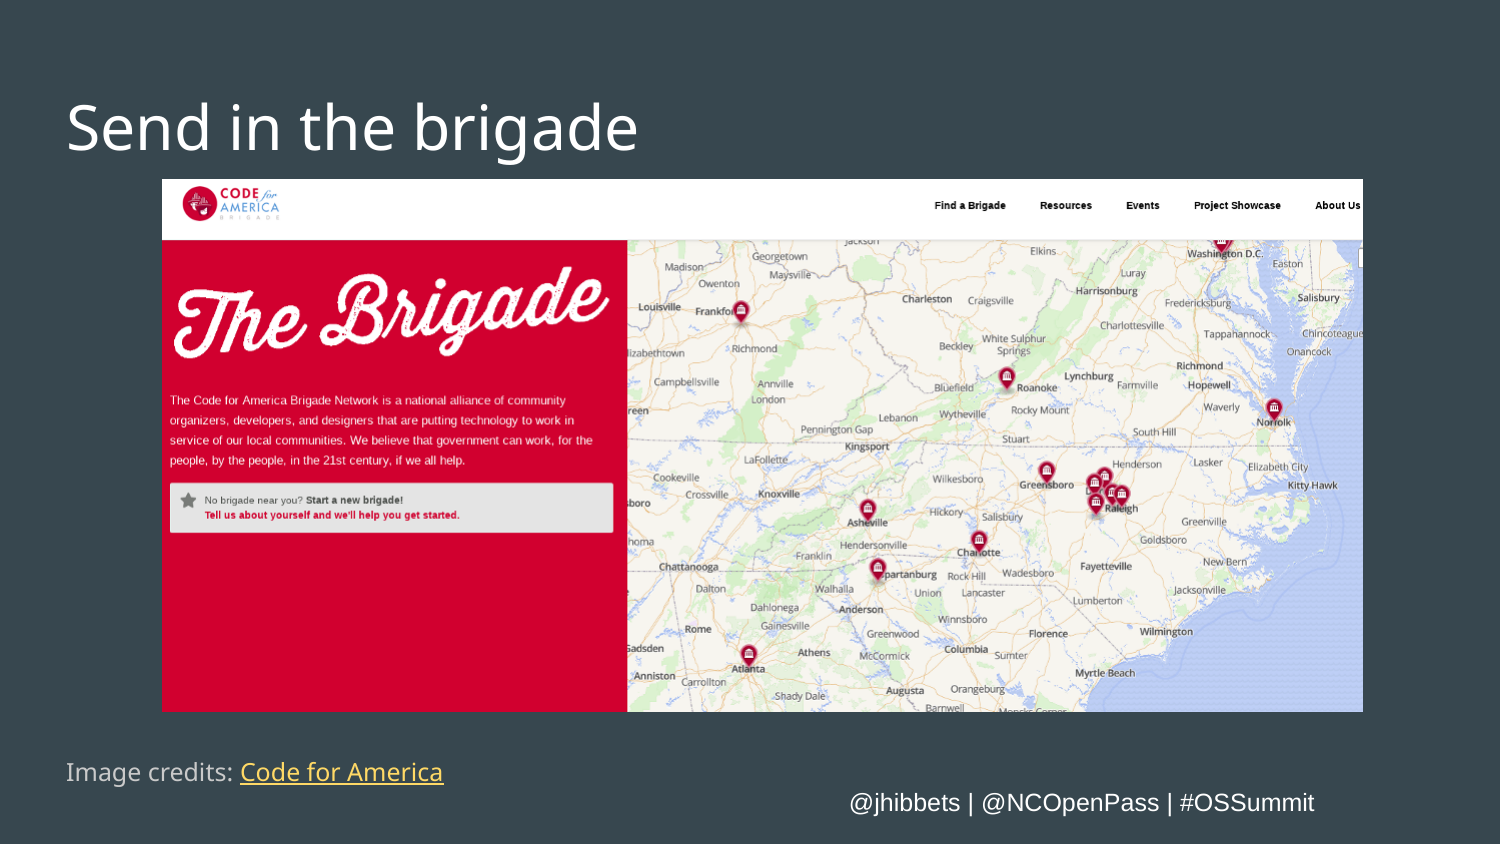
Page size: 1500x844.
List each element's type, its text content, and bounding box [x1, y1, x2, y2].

picture [162, 179, 1363, 712]
title Send in the brigade [51, 72, 1449, 167]
text_box Image credits: Code for America [51, 736, 1449, 800]
